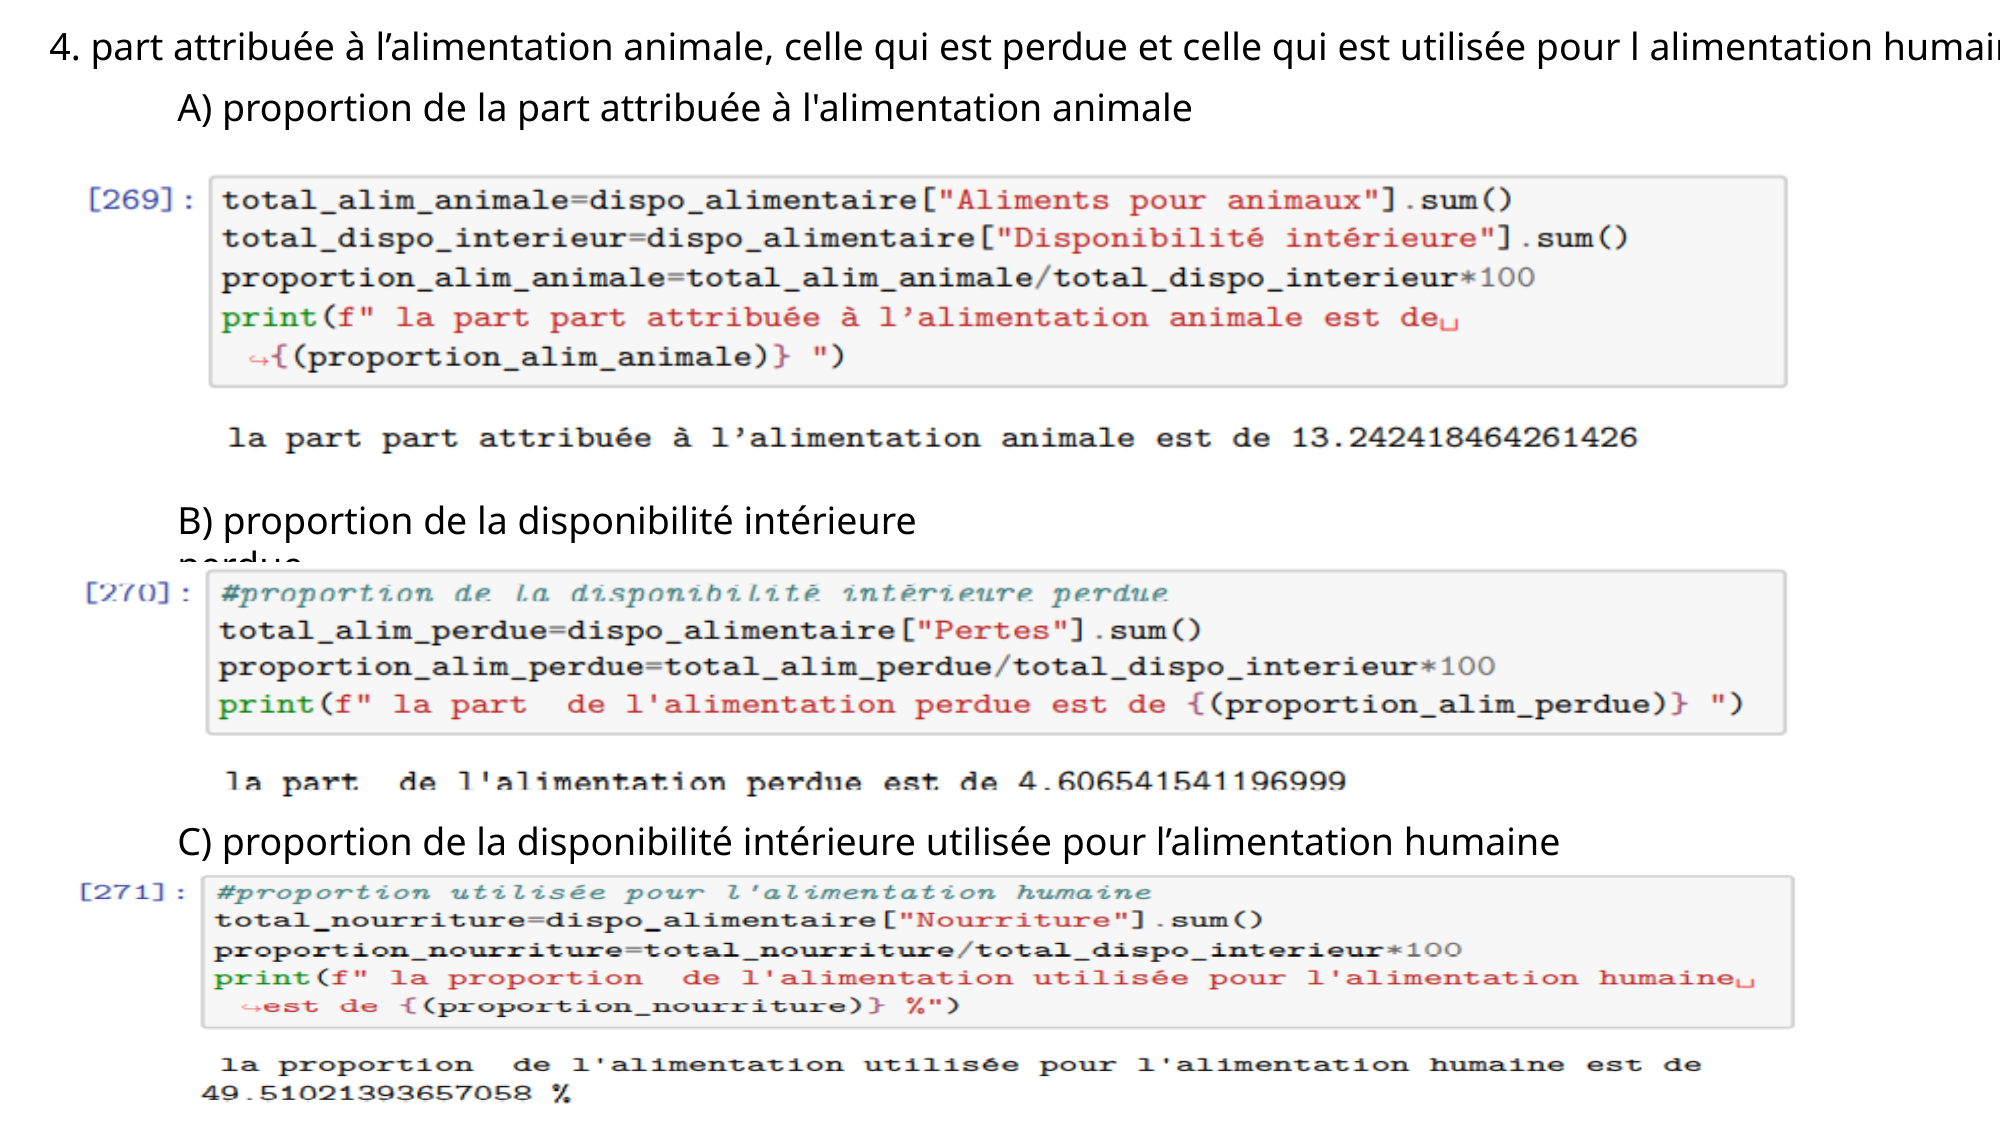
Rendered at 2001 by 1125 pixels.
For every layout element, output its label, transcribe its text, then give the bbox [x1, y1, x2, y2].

picture [40, 869, 1830, 1110]
text_box 4. part attribuée à l’alimentation animale, celle qui est perdue et celle qui est utilisée pour l alimentation humaine [34, 15, 2000, 77]
picture [21, 161, 1853, 466]
text_box A) proportion de la part attribuée à l'alimentation animale [162, 76, 1929, 137]
picture [40, 562, 1830, 800]
text_box B) proportion de la disponibilité intérieure perdue [162, 489, 1023, 551]
text_box C) proportion de la disponibilité intérieure utilisée pour l’alimentation humaine [162, 810, 1640, 869]
